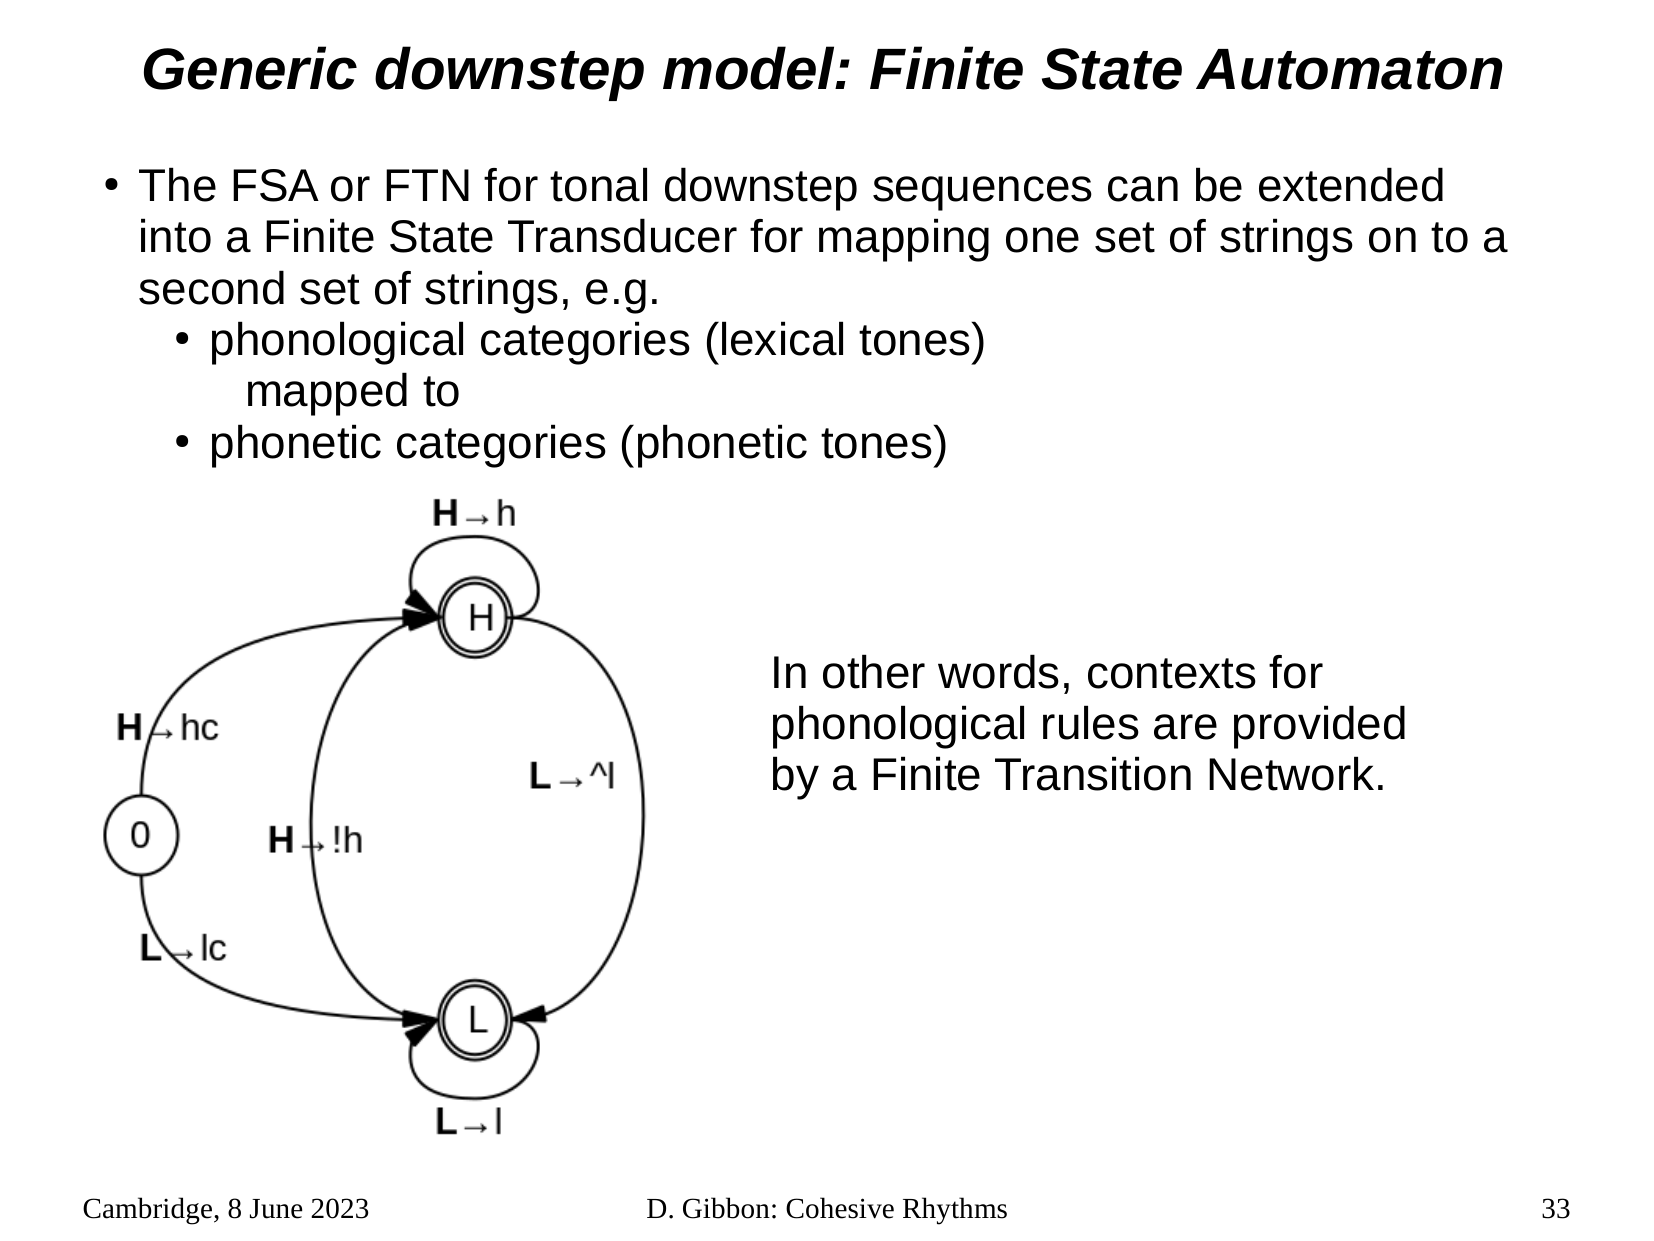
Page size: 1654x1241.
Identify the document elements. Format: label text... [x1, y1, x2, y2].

title Generic downstep model: Finite State Automaton [11, 19, 1636, 119]
text_box In other words, contexts for phonological rules are provided by a Finite Transition Network. [755, 620, 1447, 827]
text_box The FSA or FTN for tonal downstep sequences can be extended into a Finite State Transducer for mapping one set of strings on to a second set of strings, e.g. phonological categories (lexical tones) mapped to phonetic categories (phonetic tones) [88, 136, 1536, 492]
picture [63, 465, 773, 1175]
